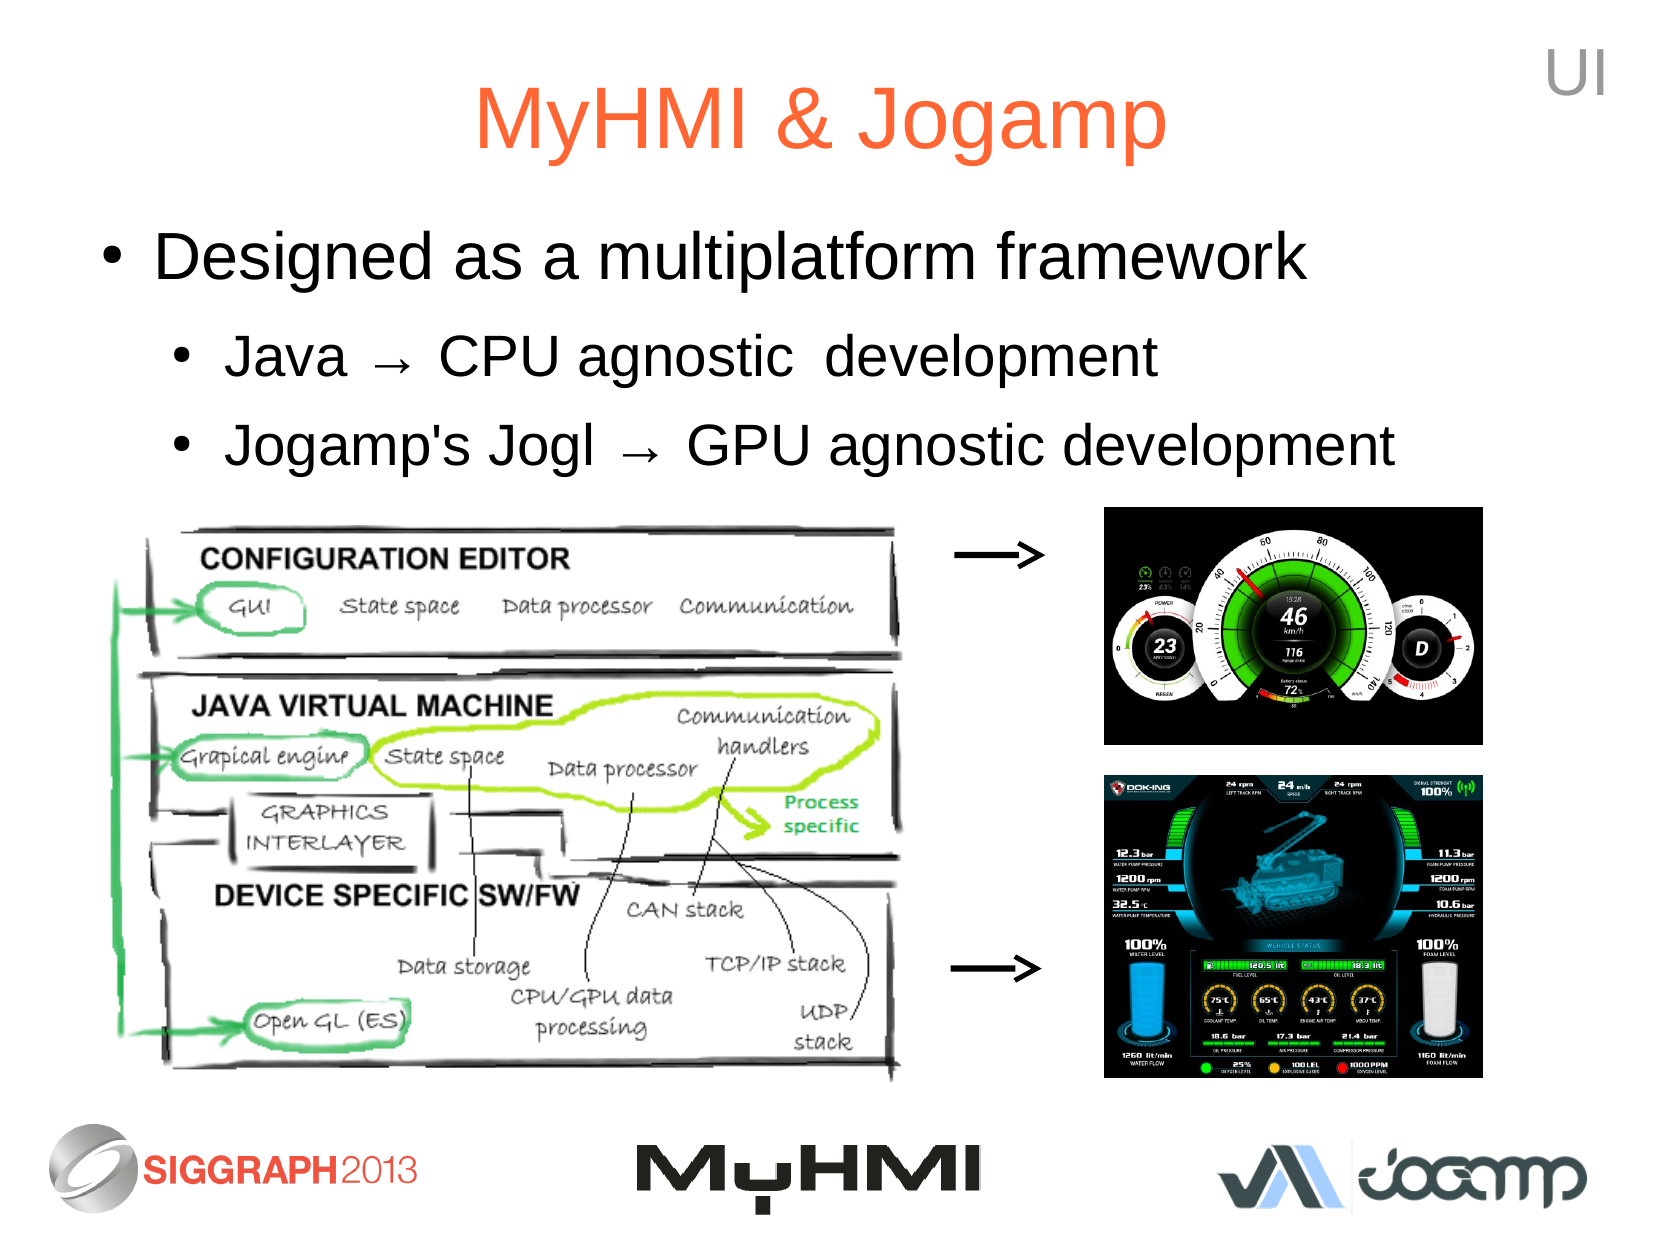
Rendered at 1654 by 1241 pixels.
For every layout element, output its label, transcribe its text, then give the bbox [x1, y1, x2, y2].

picture [101, 525, 916, 1087]
picture [1104, 775, 1483, 1078]
list Designed as a multiplatform framework Java → CPU agnostic development Jogamp's Jogl → GPU agnostic development [82, 219, 1538, 508]
picture [45, 1122, 421, 1215]
picture [1215, 1139, 1587, 1215]
text_box UI [1529, 27, 1642, 132]
title MyHMI & Jogamp [68, 49, 1576, 188]
picture [637, 1145, 981, 1215]
picture [1104, 507, 1483, 745]
